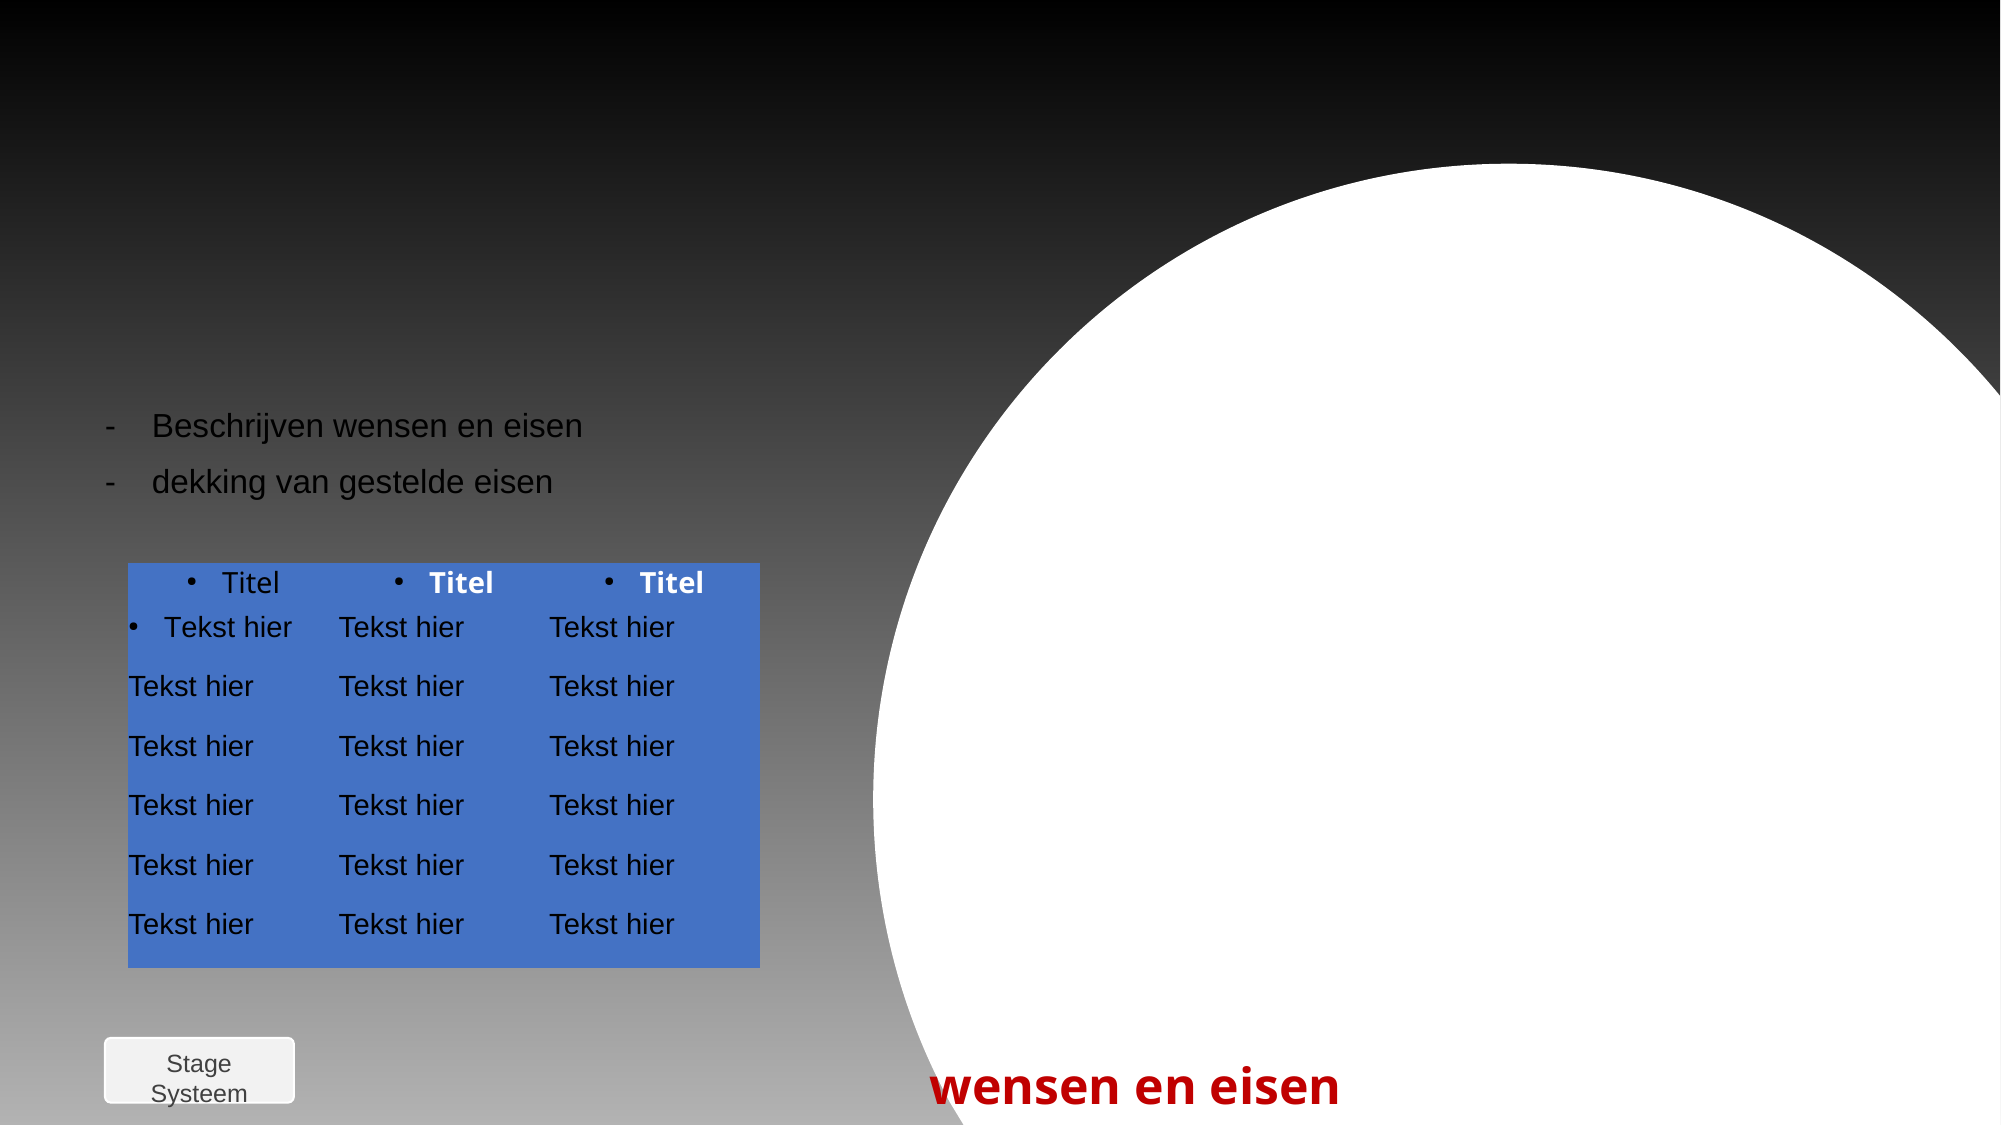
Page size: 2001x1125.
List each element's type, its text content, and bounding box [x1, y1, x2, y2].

table_header Titel [549, 563, 760, 611]
table_header Titel [339, 563, 549, 611]
table_cell Tekst hier [128, 908, 339, 968]
table_cell Tekst hier [128, 789, 339, 849]
table_cell Tekst hier [128, 849, 339, 908]
list Beschrijven wensen en eisen dekking van gestelde eisen [105, 408, 783, 963]
table_cell Tekst hier [549, 670, 760, 730]
table_cell Tekst hier [549, 611, 760, 670]
table_cell Tekst hier [339, 908, 549, 968]
table_cell Tekst hier [549, 849, 760, 908]
text_box Stage Systeem [105, 1037, 294, 1103]
table_header Titel [128, 563, 339, 611]
table_cell Tekst hier [339, 849, 549, 908]
table_cell Tekst hier [549, 908, 760, 968]
table_cell Tekst hier [339, 730, 549, 789]
title wensen en eisen [105, 82, 949, 326]
table_cell Tekst hier [549, 730, 760, 789]
table_cell Tekst hier [128, 730, 339, 789]
table_cell Tekst hier [339, 611, 549, 670]
table_cell Tekst hier [128, 670, 339, 730]
table_cell Tekst hier [549, 789, 760, 849]
table_cell Tekst hier [128, 611, 339, 670]
table_cell Tekst hier [339, 789, 549, 849]
table_cell Tekst hier [339, 670, 549, 730]
picture [914, 205, 2000, 1124]
